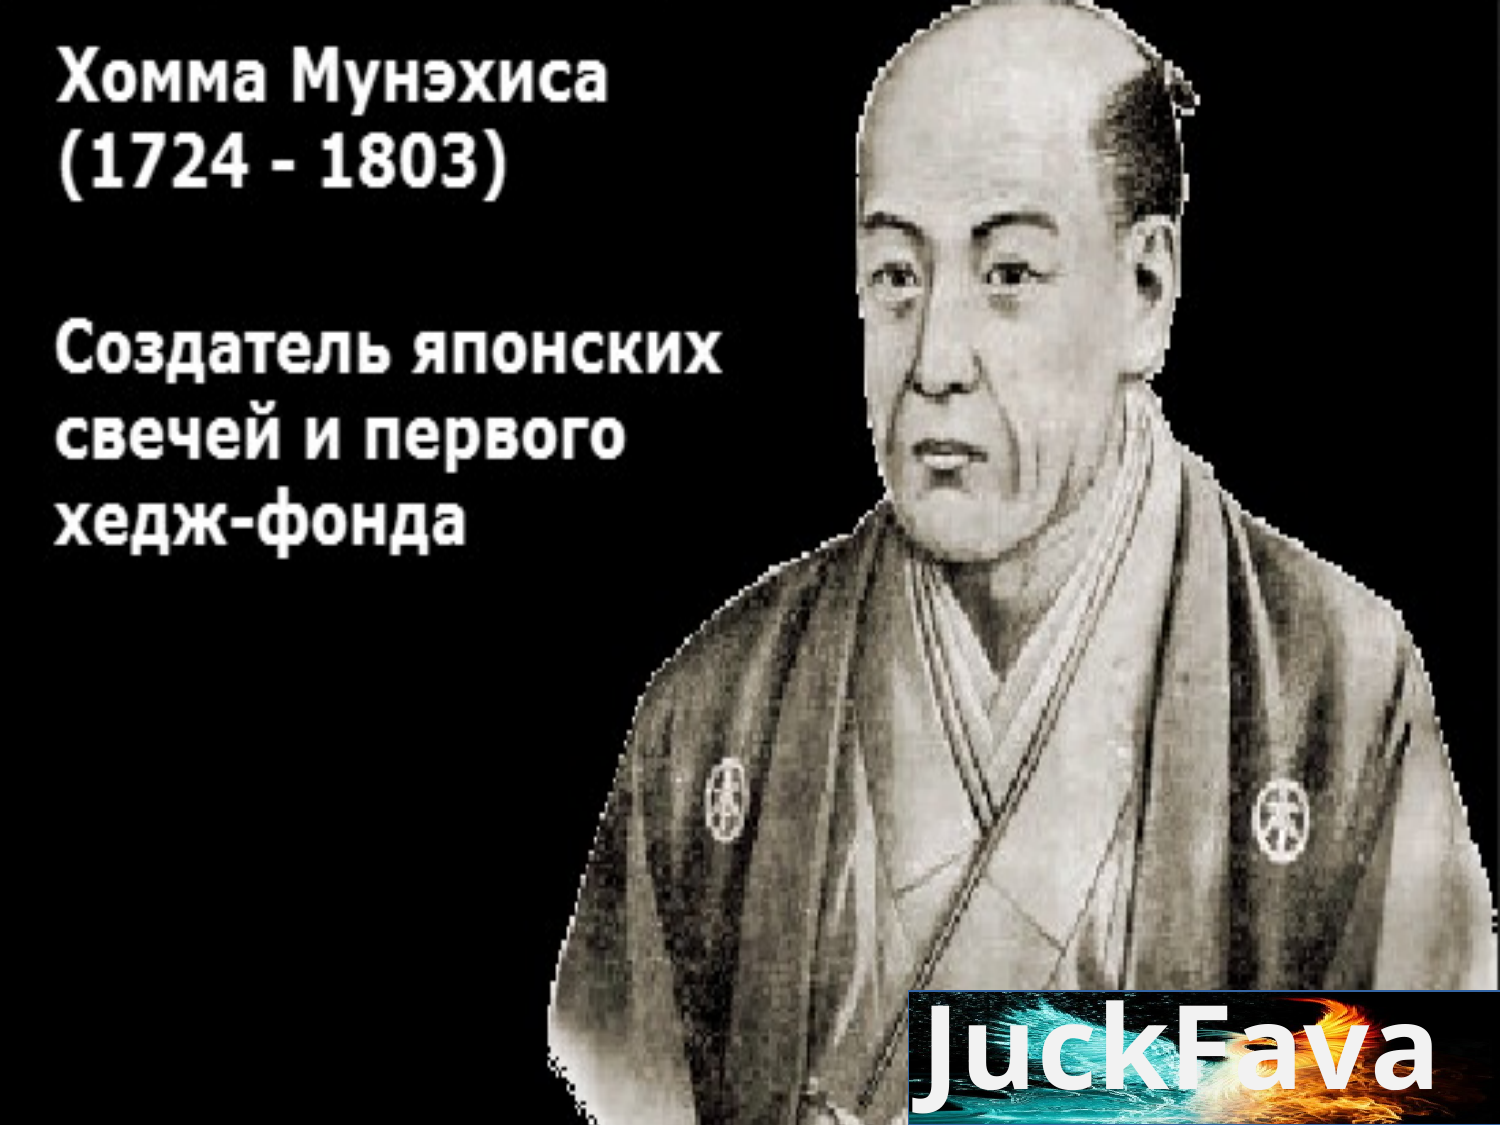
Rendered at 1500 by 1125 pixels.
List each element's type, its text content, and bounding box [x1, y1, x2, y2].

text_box JuckFava [908, 966, 1500, 1125]
picture [0, 0, 1500, 1125]
